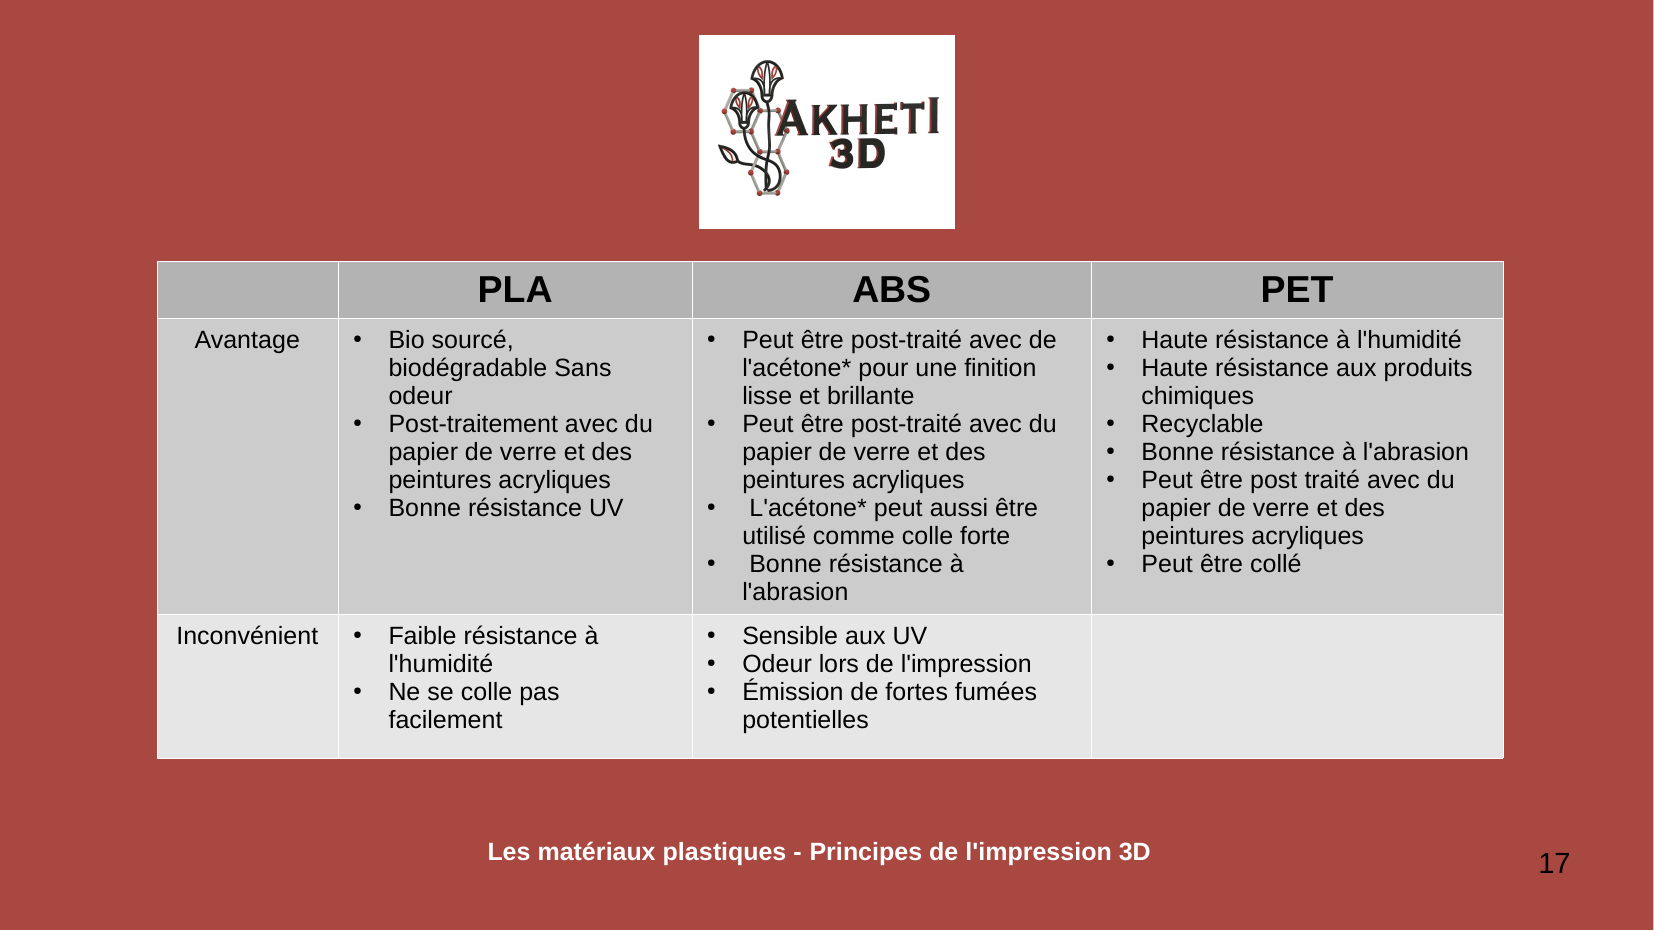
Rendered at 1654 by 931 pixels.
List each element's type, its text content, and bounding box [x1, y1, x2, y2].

table_cell Peut être post-traité avec de l'acétone* pour une finition lisse et brillante Peut être post-traité avec du papier de verre et des peintures acryliques L'acétone* peut aussi être utilisé comme colle forte Bonne résistance à l'abrasion [693, 319, 1091, 614]
text_box Les matériaux plastiques - Principes de l'impression 3D [472, 830, 1181, 879]
table_cell Sensible aux UV Odeur lors de l'impression Émission de fortes fumées potentielles [693, 615, 1091, 758]
table_cell Avantage [158, 319, 338, 614]
table_header [158, 262, 338, 318]
picture [699, 35, 955, 229]
table_cell Bio sourcé, biodégradable Sans odeur Post-traitement avec du papier de verre et des peintures acryliques Bonne résistance UV [339, 319, 692, 614]
table_header PLA [339, 262, 692, 318]
table_header ABS [693, 262, 1091, 318]
table_cell Faible résistance à l'humidité Ne se colle pas facilement [339, 615, 692, 758]
table_cell [1092, 615, 1503, 758]
table_cell Haute résistance à l'humidité Haute résistance aux produits chimiques Recyclable Bonne résistance à l'abrasion Peut être post traité avec du papier de verre et des peintures acryliques Peut être collé [1092, 319, 1503, 614]
table_header PET [1092, 262, 1503, 318]
table_cell Inconvénient [158, 615, 338, 758]
